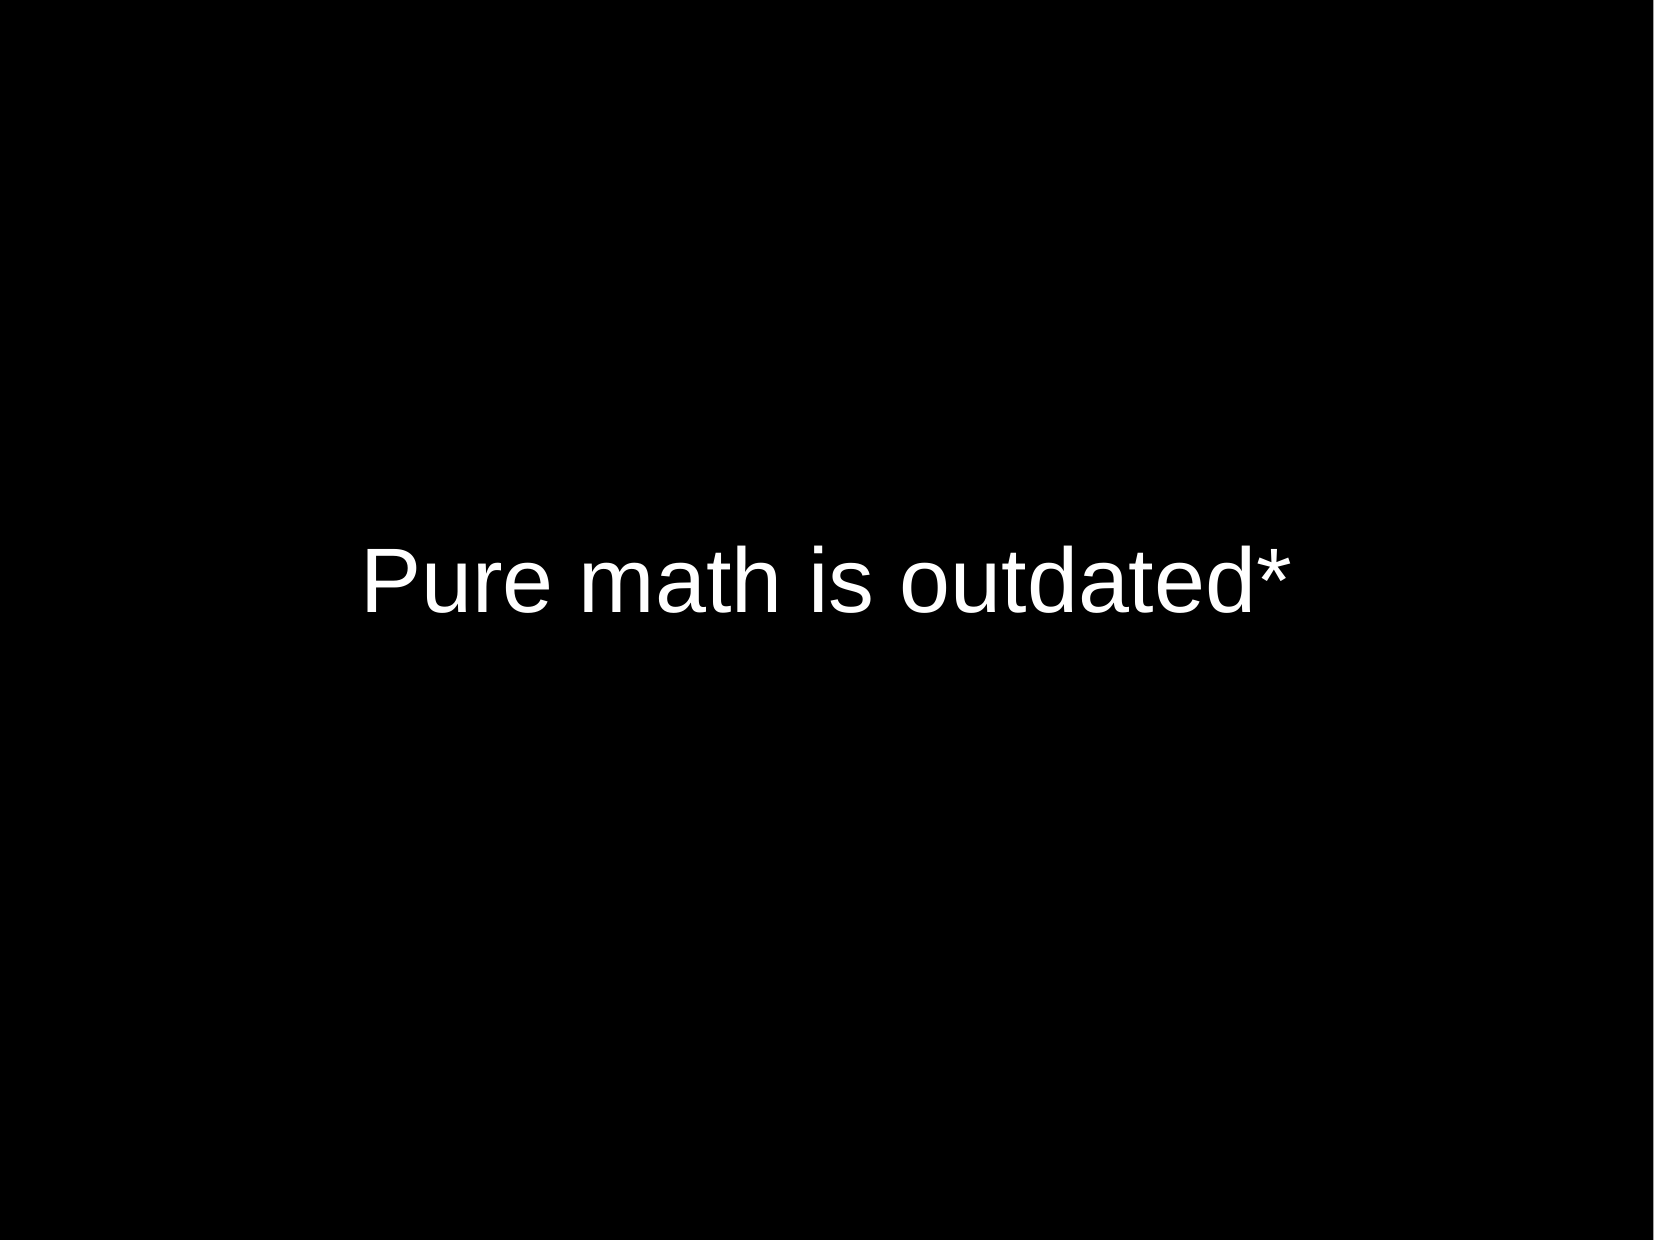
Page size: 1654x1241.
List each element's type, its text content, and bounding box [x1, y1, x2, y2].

subtitle Pure math is outdated* [82, 49, 1571, 1010]
